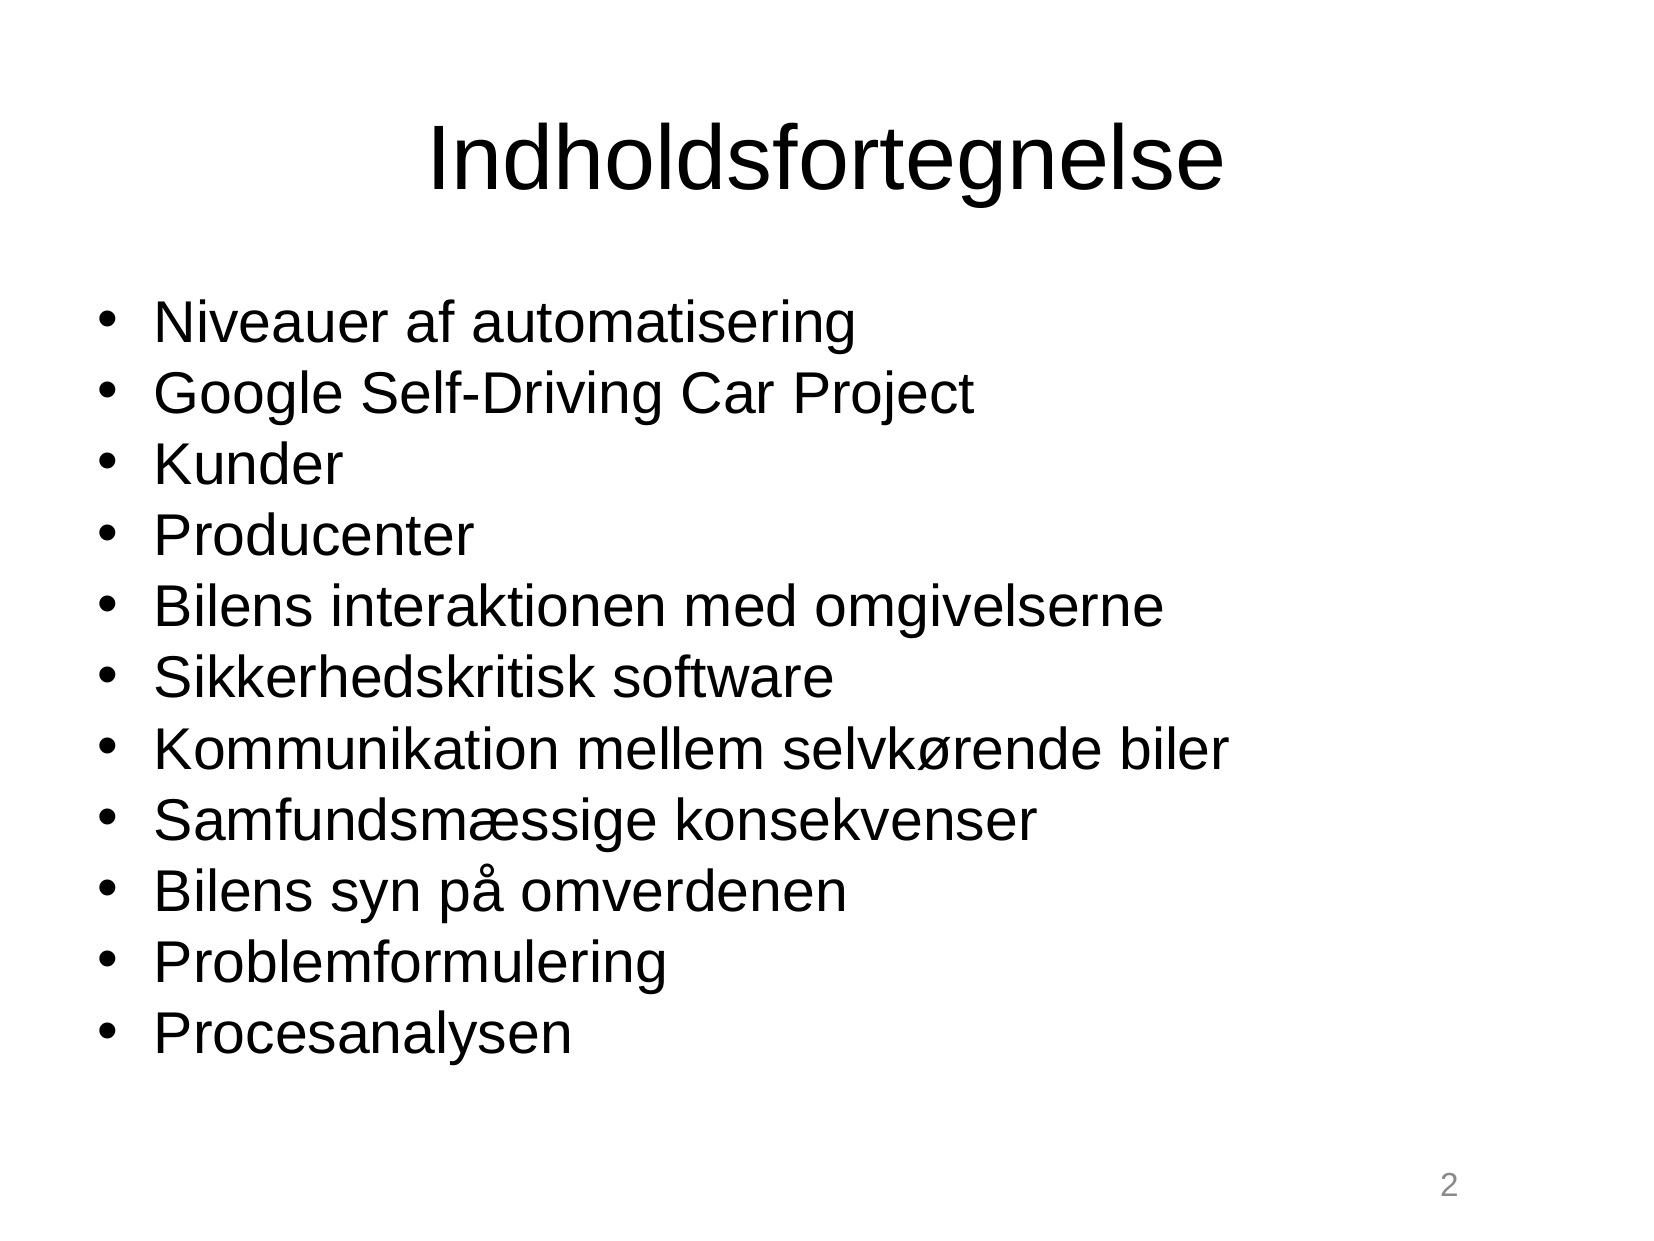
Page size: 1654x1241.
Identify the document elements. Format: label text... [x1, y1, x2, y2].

list Niveauer af automatisering Google Self-Driving Car Project Kunder Producenter Bilens interaktionen med omgivelserne Sikkerhedskritisk software Kommunikation mellem selvkørende biler Samfundsmæssige konsekvenser Bilens syn på omverdenen Problemformulering Procesanalysen [82, 289, 1571, 1108]
title Indholdsfortegnelse [82, 49, 1571, 257]
